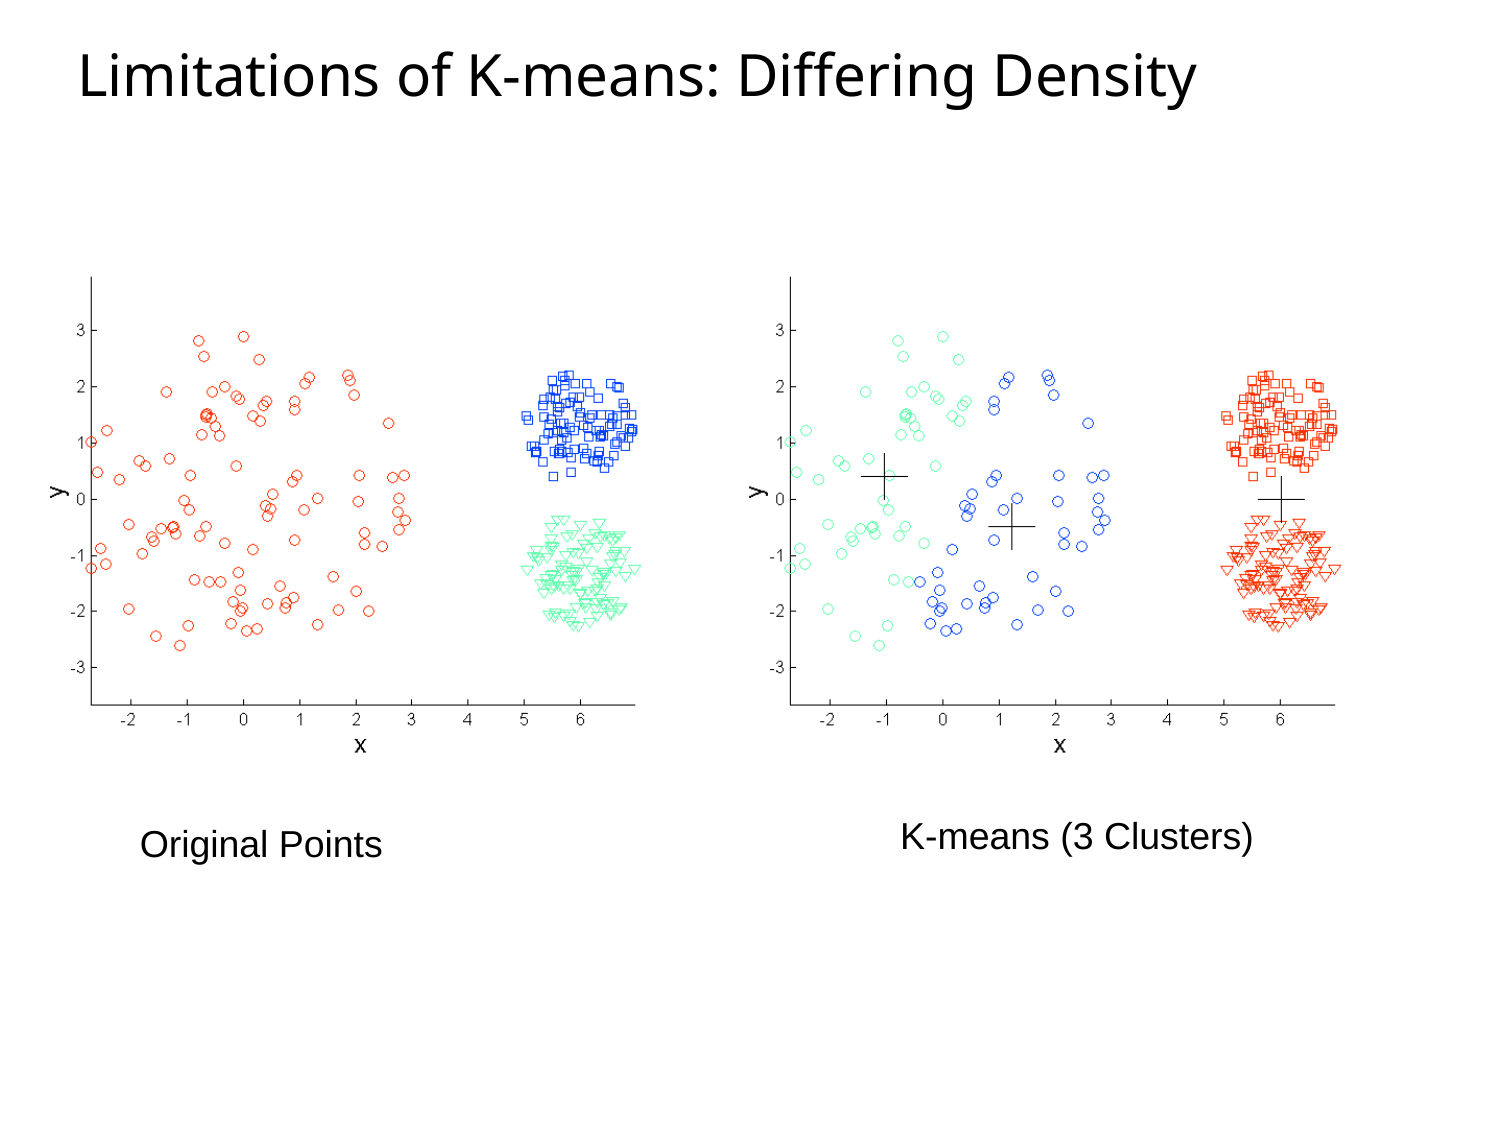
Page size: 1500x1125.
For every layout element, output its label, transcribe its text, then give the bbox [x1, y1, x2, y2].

text_box K-means (3 Clusters) [885, 804, 1269, 865]
text_box Limitations of K-means: Differing Density [62, 24, 1421, 116]
picture [0, 237, 1401, 763]
text_box Original Points [125, 812, 476, 873]
